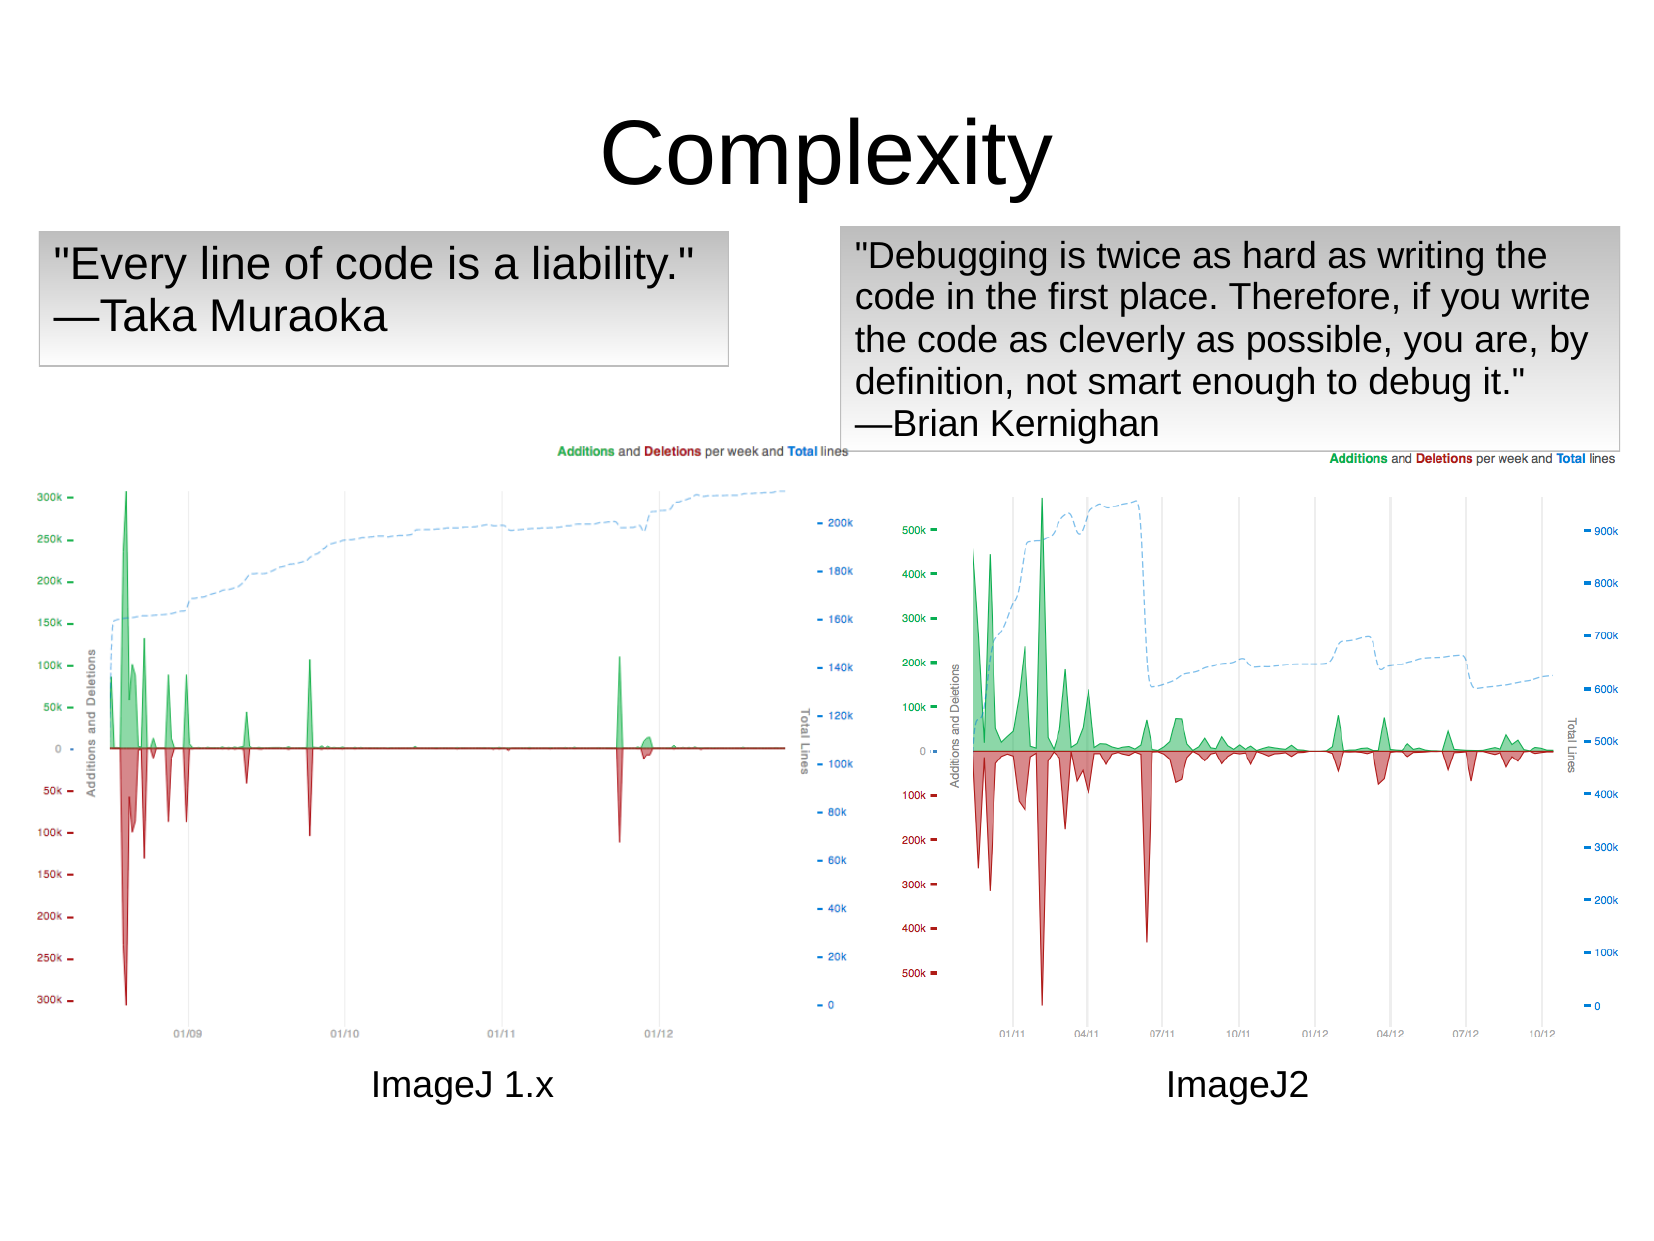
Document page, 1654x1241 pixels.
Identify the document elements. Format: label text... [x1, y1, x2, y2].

picture [899, 443, 1626, 1044]
picture [35, 443, 858, 1044]
text_box ImageJ 1.x [355, 1055, 596, 1113]
text_box "Debugging is twice as hard as writing the code in the first place. Therefore, if you write the code as cleverly as possible, you are, by definition, not smart enough to debug it." —Brian Kernighan [840, 226, 1621, 452]
text_box "Every line of code is a liability." —Taka Muraoka [38, 231, 729, 367]
title Complexity [82, 49, 1571, 257]
text_box ImageJ2 [1150, 1055, 1391, 1113]
